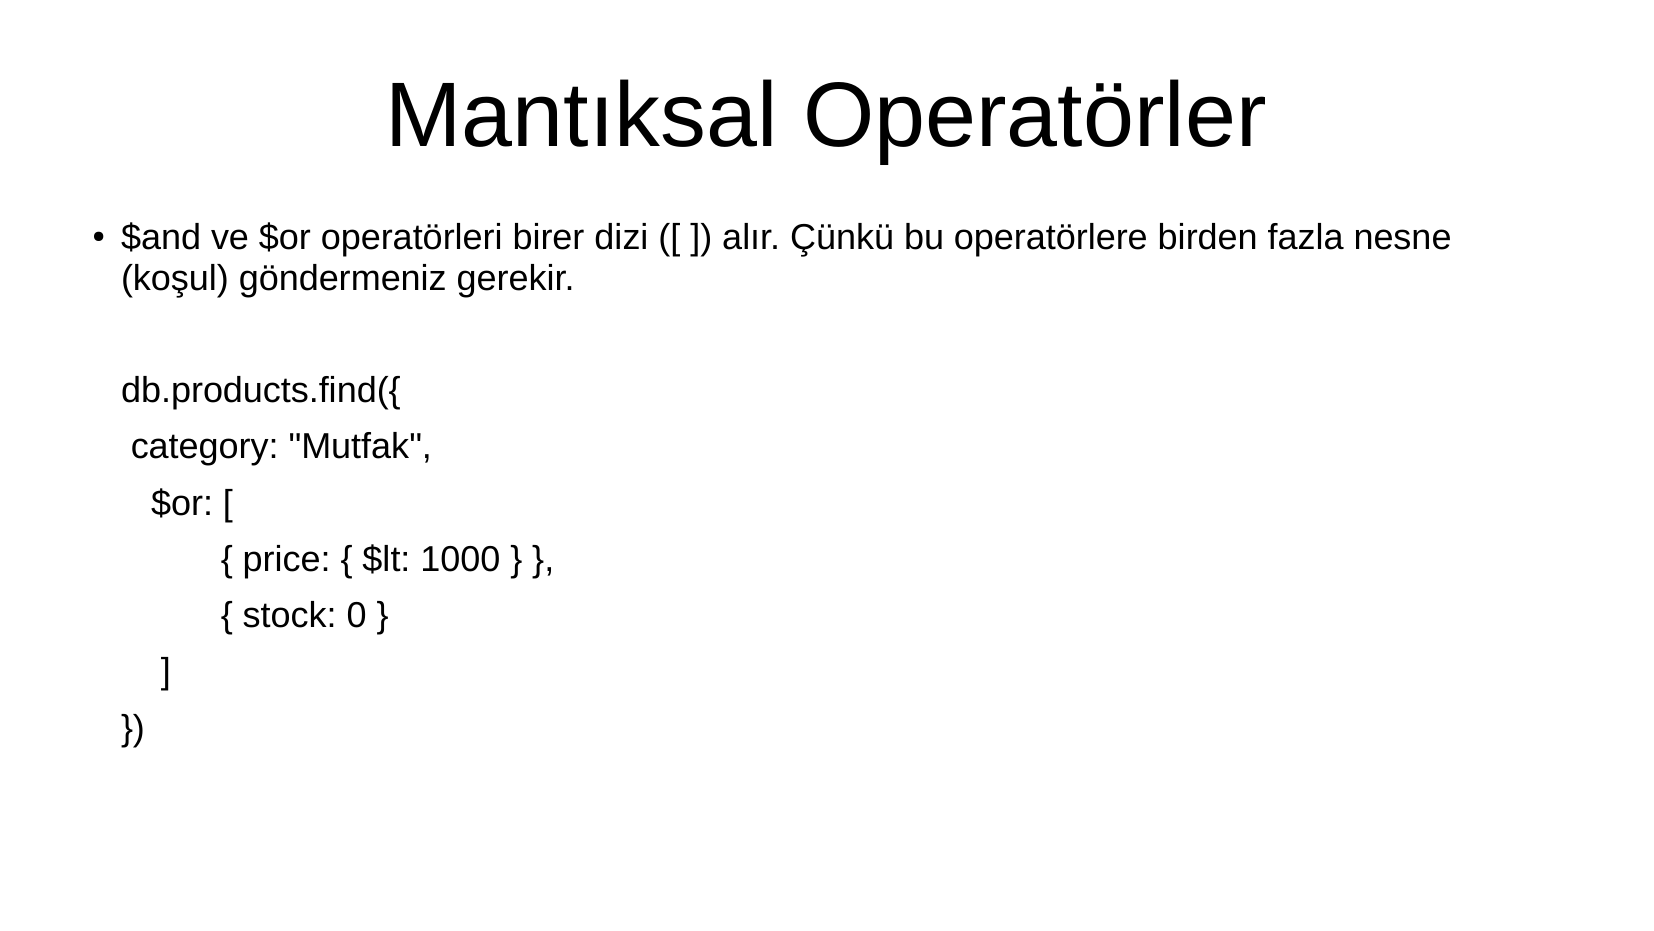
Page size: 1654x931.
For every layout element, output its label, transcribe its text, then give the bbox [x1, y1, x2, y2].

list $and ve $or operatörleri birer dizi ([ ]) alır. Çünkü bu operatörlere birden fazla nesne (koşul) göndermeniz gerekir. db.products.find({ category: "Mutfak", $or: [ { price: { $lt: 1000 } }, { stock: 0 } ] }) [82, 217, 1571, 758]
title Mantıksal Operatörler [82, 37, 1571, 193]
